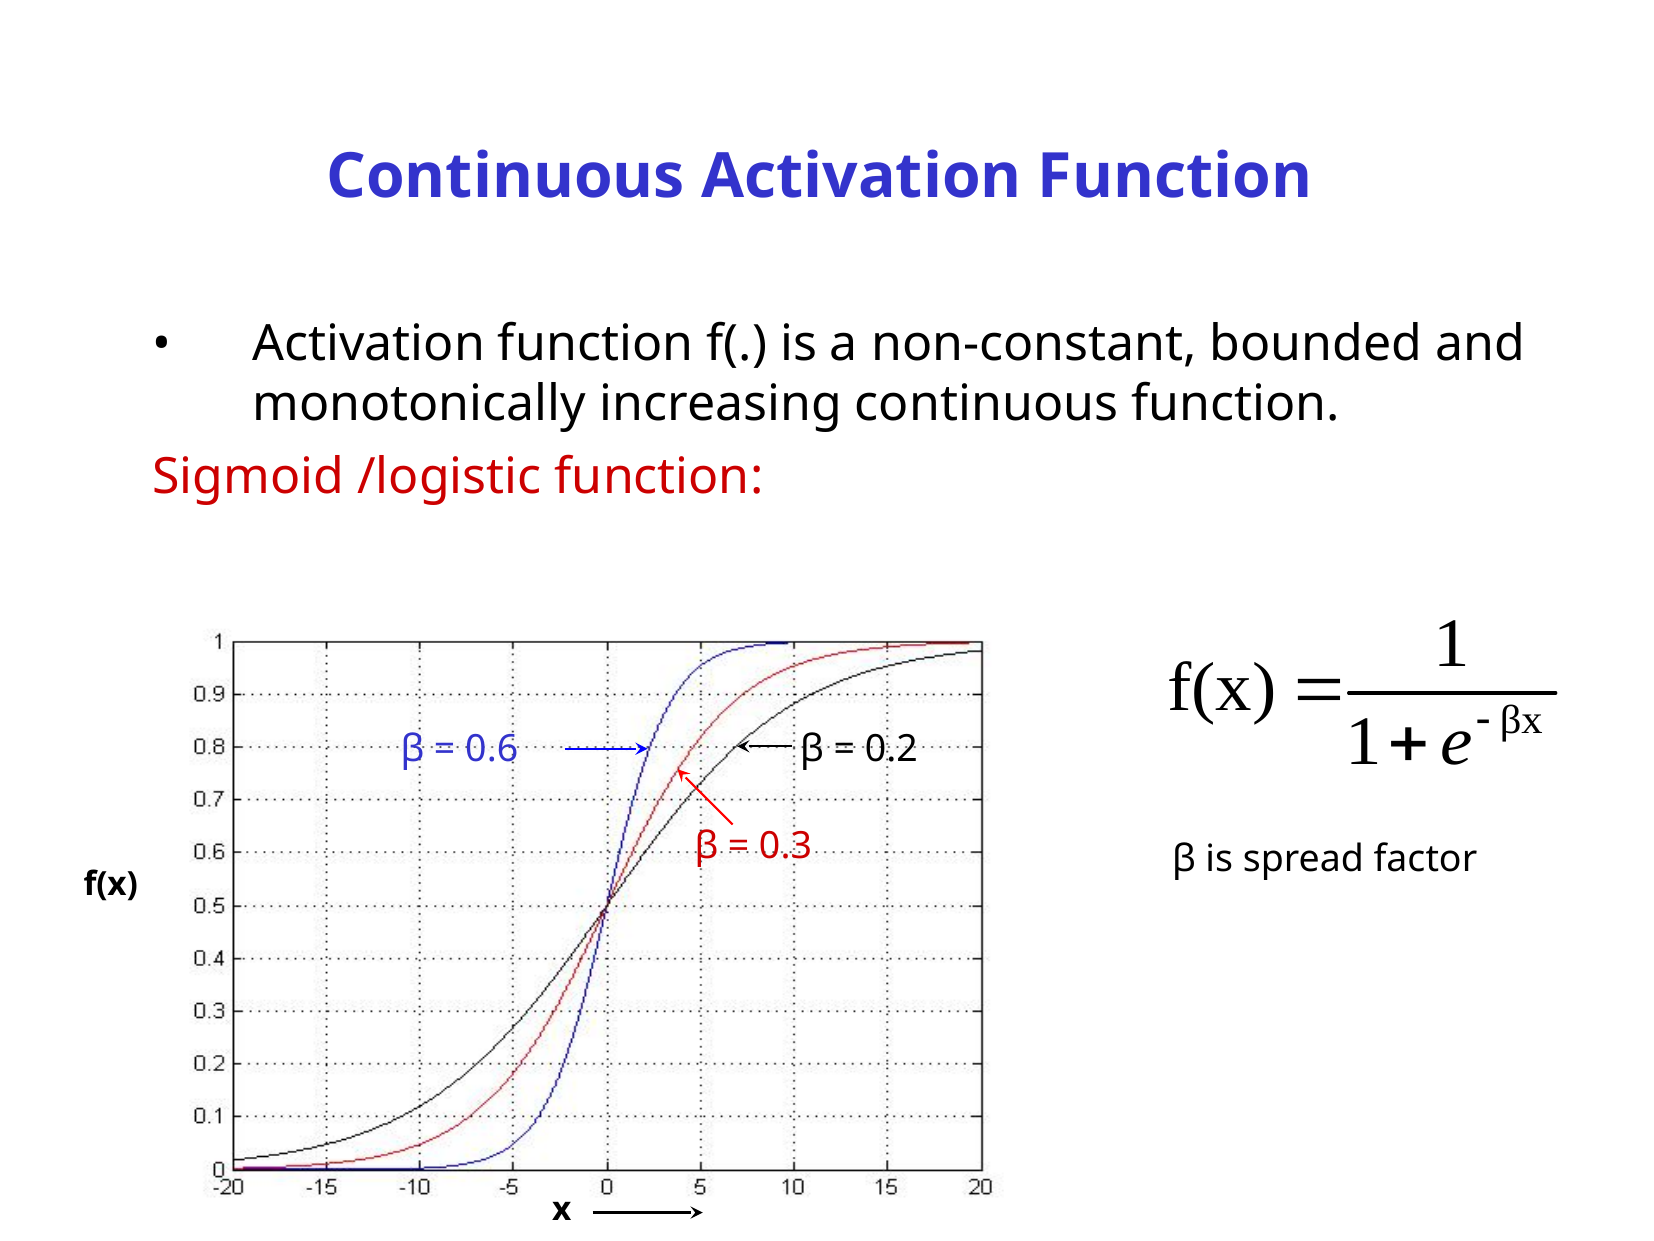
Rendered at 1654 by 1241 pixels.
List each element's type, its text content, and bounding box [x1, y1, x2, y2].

picture [107, 592, 1073, 1241]
text_box β = 0.6 [385, 716, 579, 786]
title Continuous Activation Function [82, 68, 1558, 276]
text_box f(x) [68, 854, 193, 910]
text_box β = 0.3 [679, 812, 873, 882]
text_box x [537, 1179, 607, 1235]
text_box β is spread factor [1157, 826, 1626, 896]
chart [1157, 600, 1571, 780]
text_box β = 0.2 [785, 716, 979, 786]
text_box Activation function f(.) is a non-constant, bounded and monotonically increasing continuous function. Sigmoid /logistic function: [137, 303, 1544, 607]
